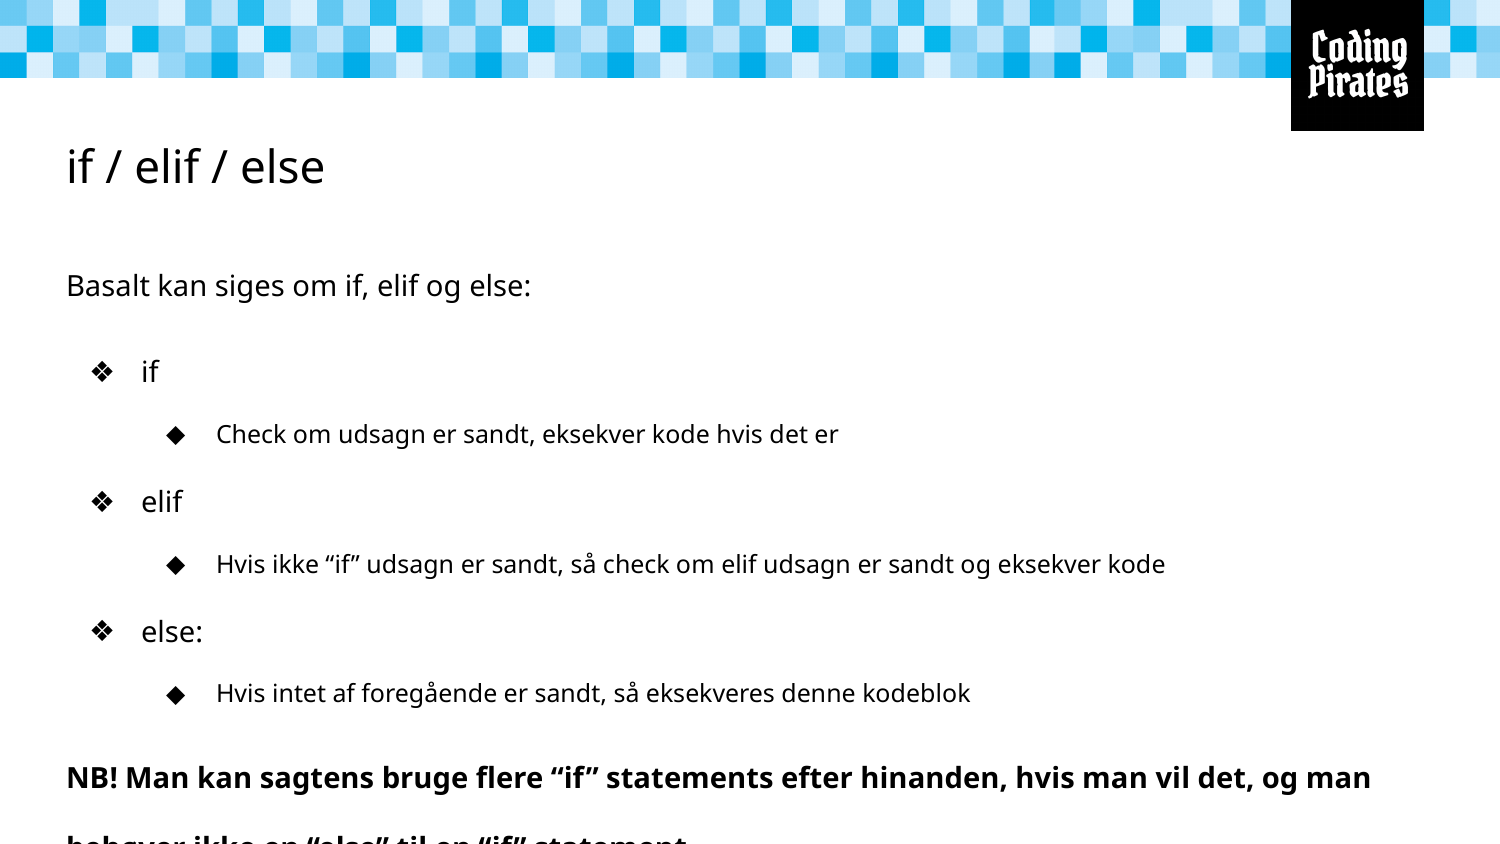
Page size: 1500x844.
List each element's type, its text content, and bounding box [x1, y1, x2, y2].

picture [0, 0, 1056, 78]
title if / elif / else [51, 123, 1223, 216]
list Basalt kan siges om if, elif og else: if Check om udsagn er sandt, eksekver kode hvis det er elif Hvis ikke “if” udsagn er sandt, så check om elif udsagn er sandt og eksekver kode else: Hvis intet af foregående er sandt, så eksekveres denne kodeblok NB! Man kan sagtens bruge flere “if” statements efter hinanden, hvis man vil det, og man behøver ikke en “else” til en “if” statement [51, 216, 1449, 821]
picture [1291, 0, 1424, 131]
